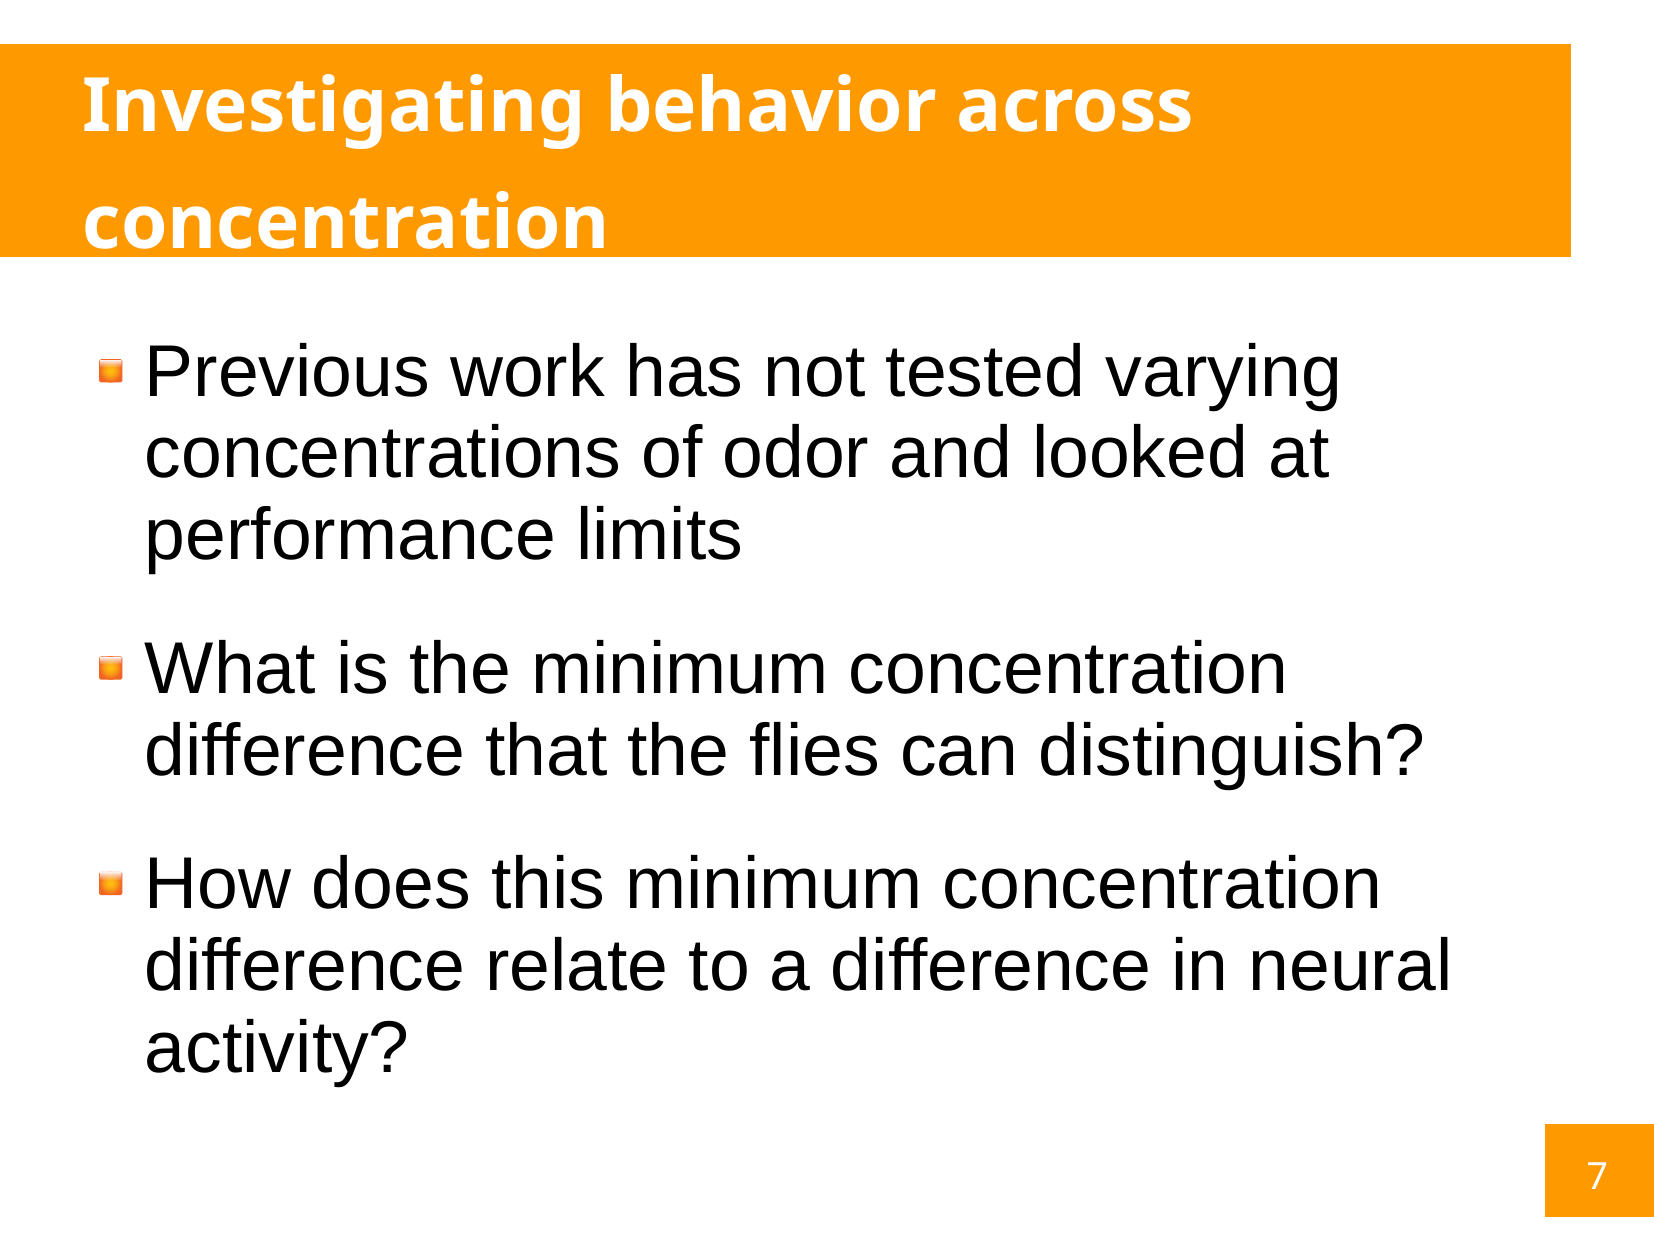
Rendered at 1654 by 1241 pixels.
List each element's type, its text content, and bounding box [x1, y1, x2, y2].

title 7 [1563, 1148, 1609, 1194]
list Previous work has not tested varying concentrations of odor and looked at performance limits What is the minimum concentration difference that the flies can distinguish? How does this minimum concentration difference relate to a difference in neural activity? [82, 330, 1571, 1096]
text_box [0, 44, 1571, 257]
title Investigating behavior across concentration [82, 49, 1571, 257]
text_box [1545, 1124, 1654, 1217]
